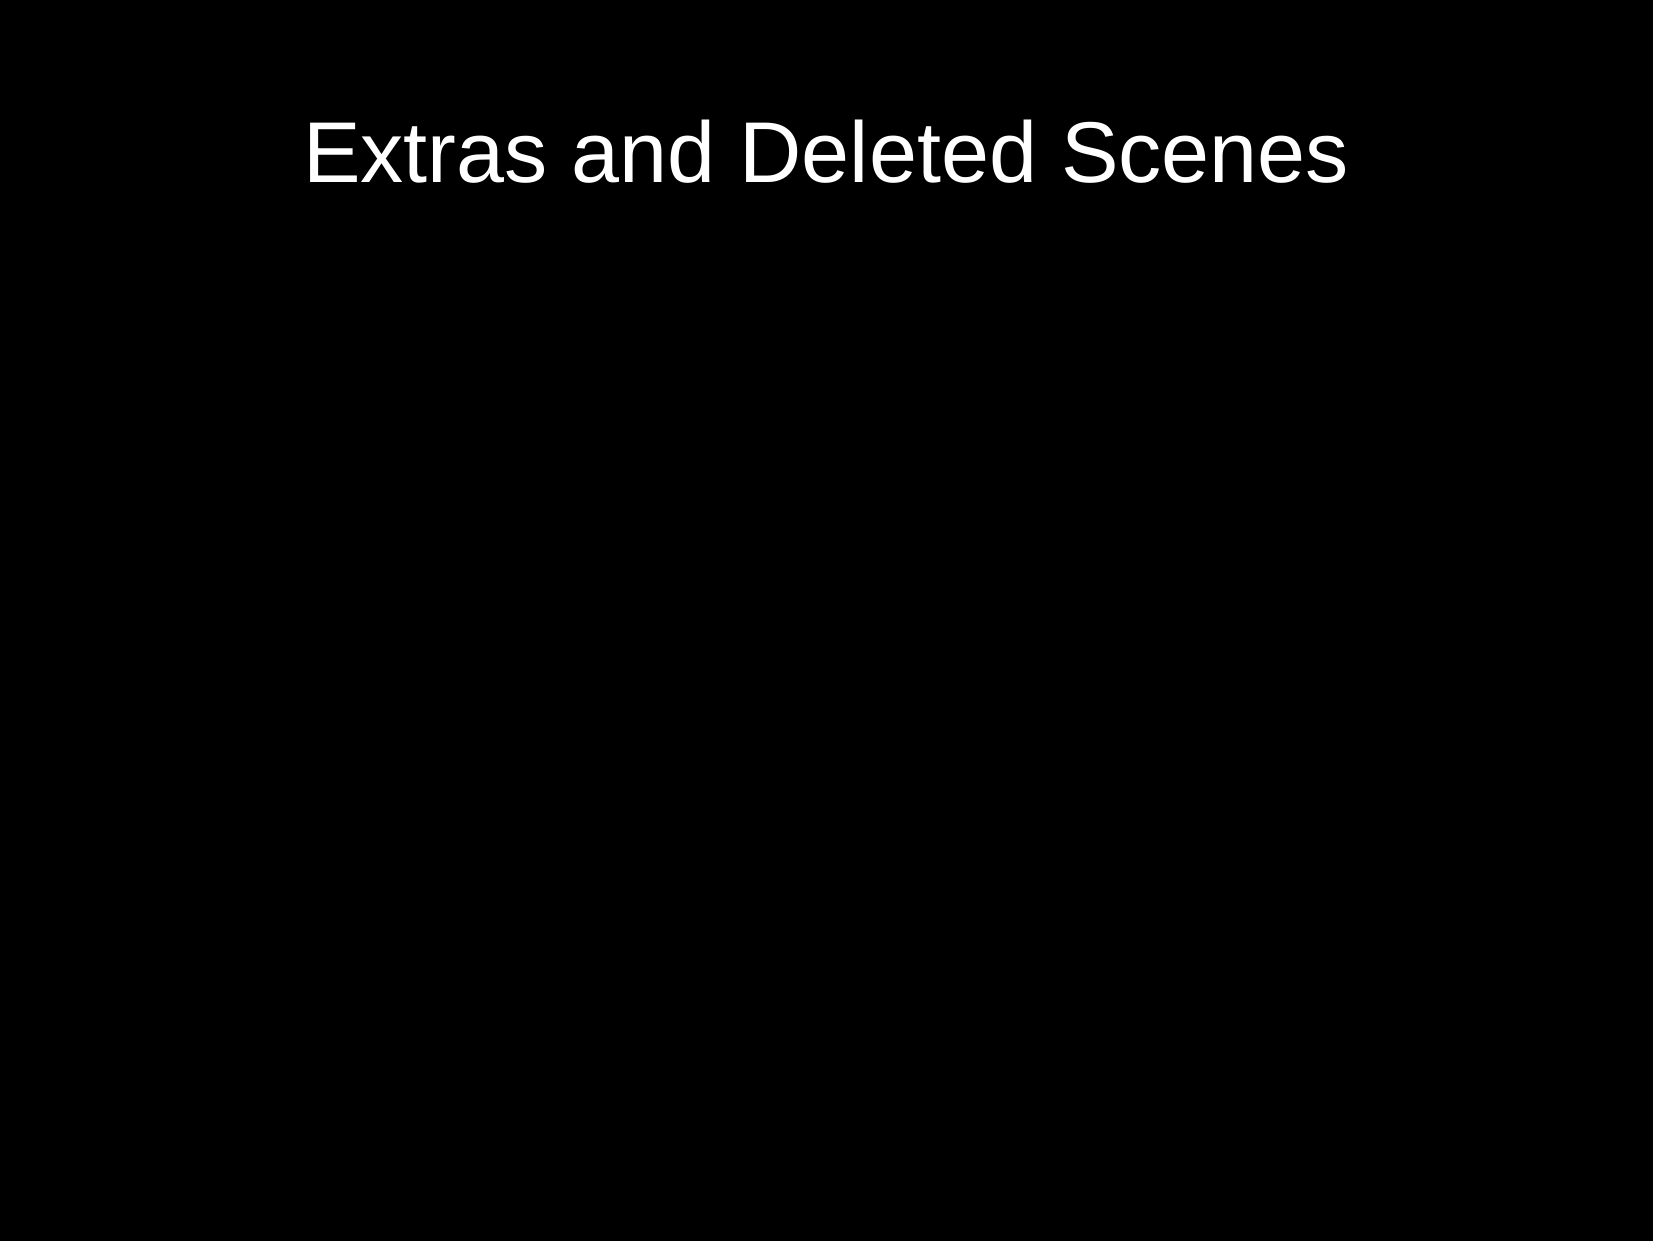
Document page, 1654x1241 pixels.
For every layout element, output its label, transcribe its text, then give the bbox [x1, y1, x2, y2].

title Extras and Deleted Scenes [82, 49, 1571, 257]
